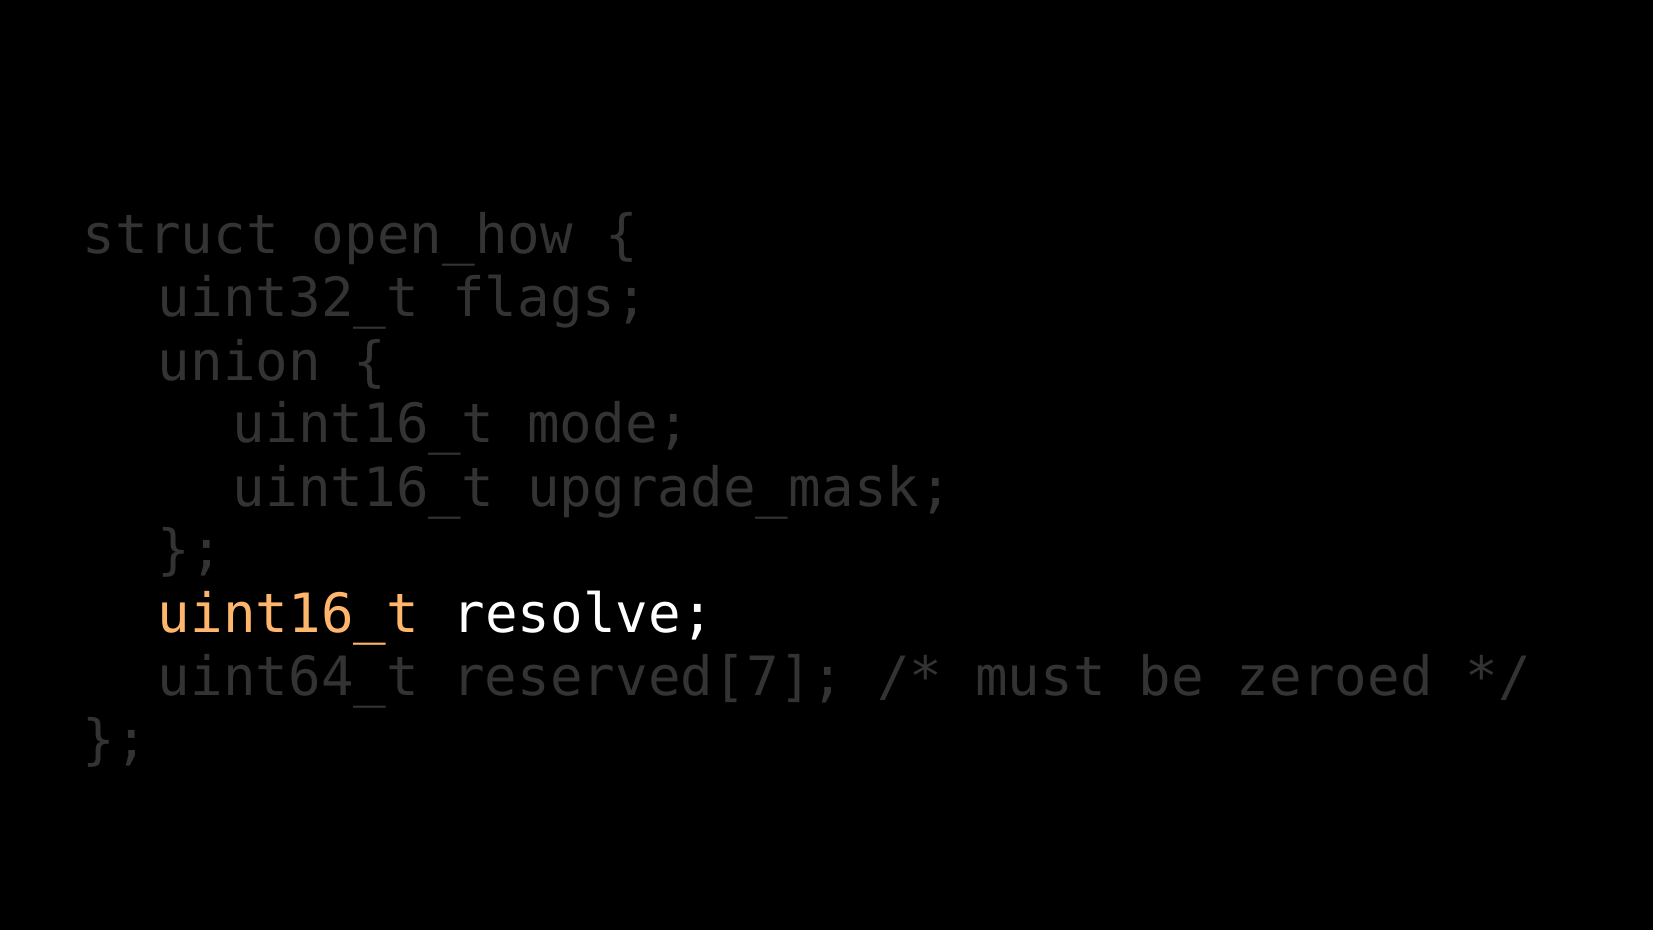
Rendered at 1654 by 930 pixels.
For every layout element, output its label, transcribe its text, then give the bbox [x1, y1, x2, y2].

text_box struct open_how { uint32_t flags; union { uint16_t mode; uint16_t upgrade_mask; }; uint16_t resolve; uint64_t reserved[7]; /* must be zeroed */ }; [82, 203, 1571, 771]
